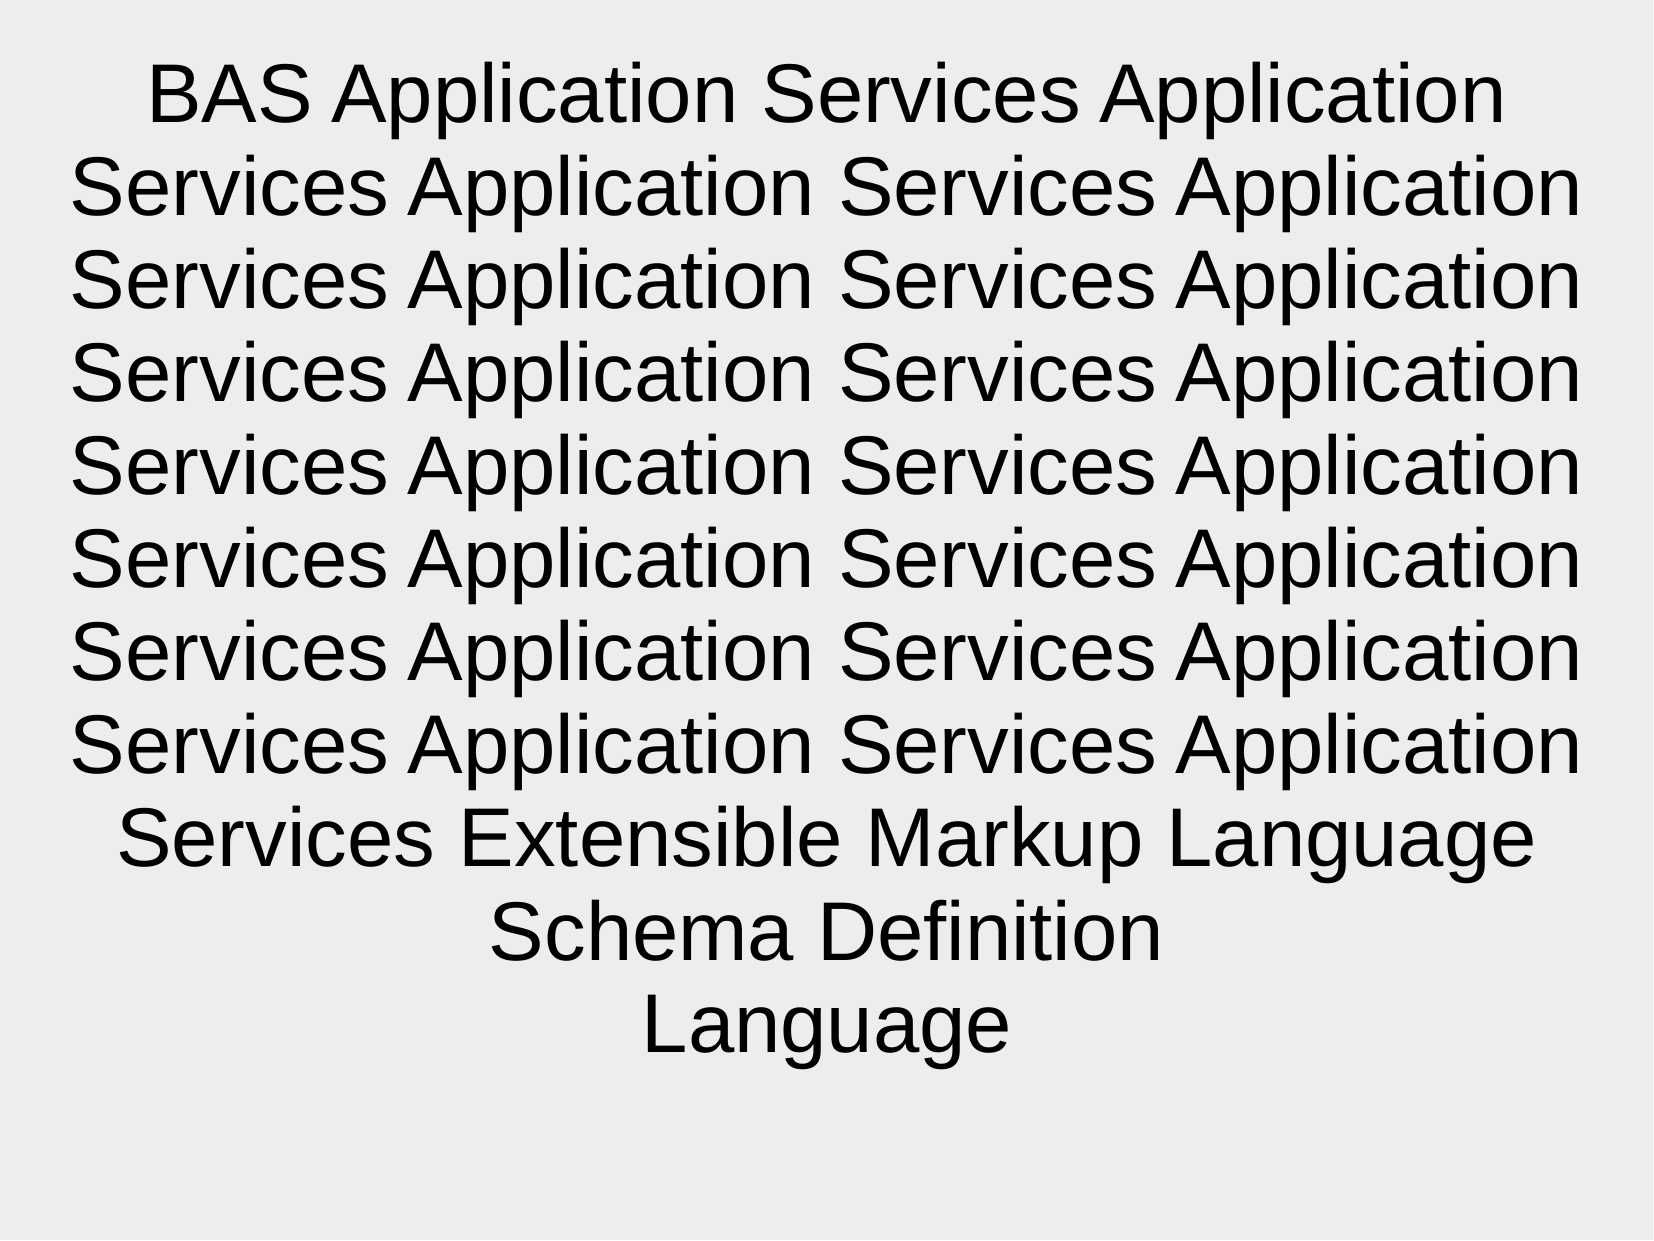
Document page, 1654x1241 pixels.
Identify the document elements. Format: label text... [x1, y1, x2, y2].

text_box BAS Application Services Application Services Application Services Application Services Application Services Application Services Application Services Application Services Application Services Application Services Application Services Application Services Application Services Application Services Application Services Application Services Extensible Markup Language Schema Definition Language [0, 40, 1654, 1076]
